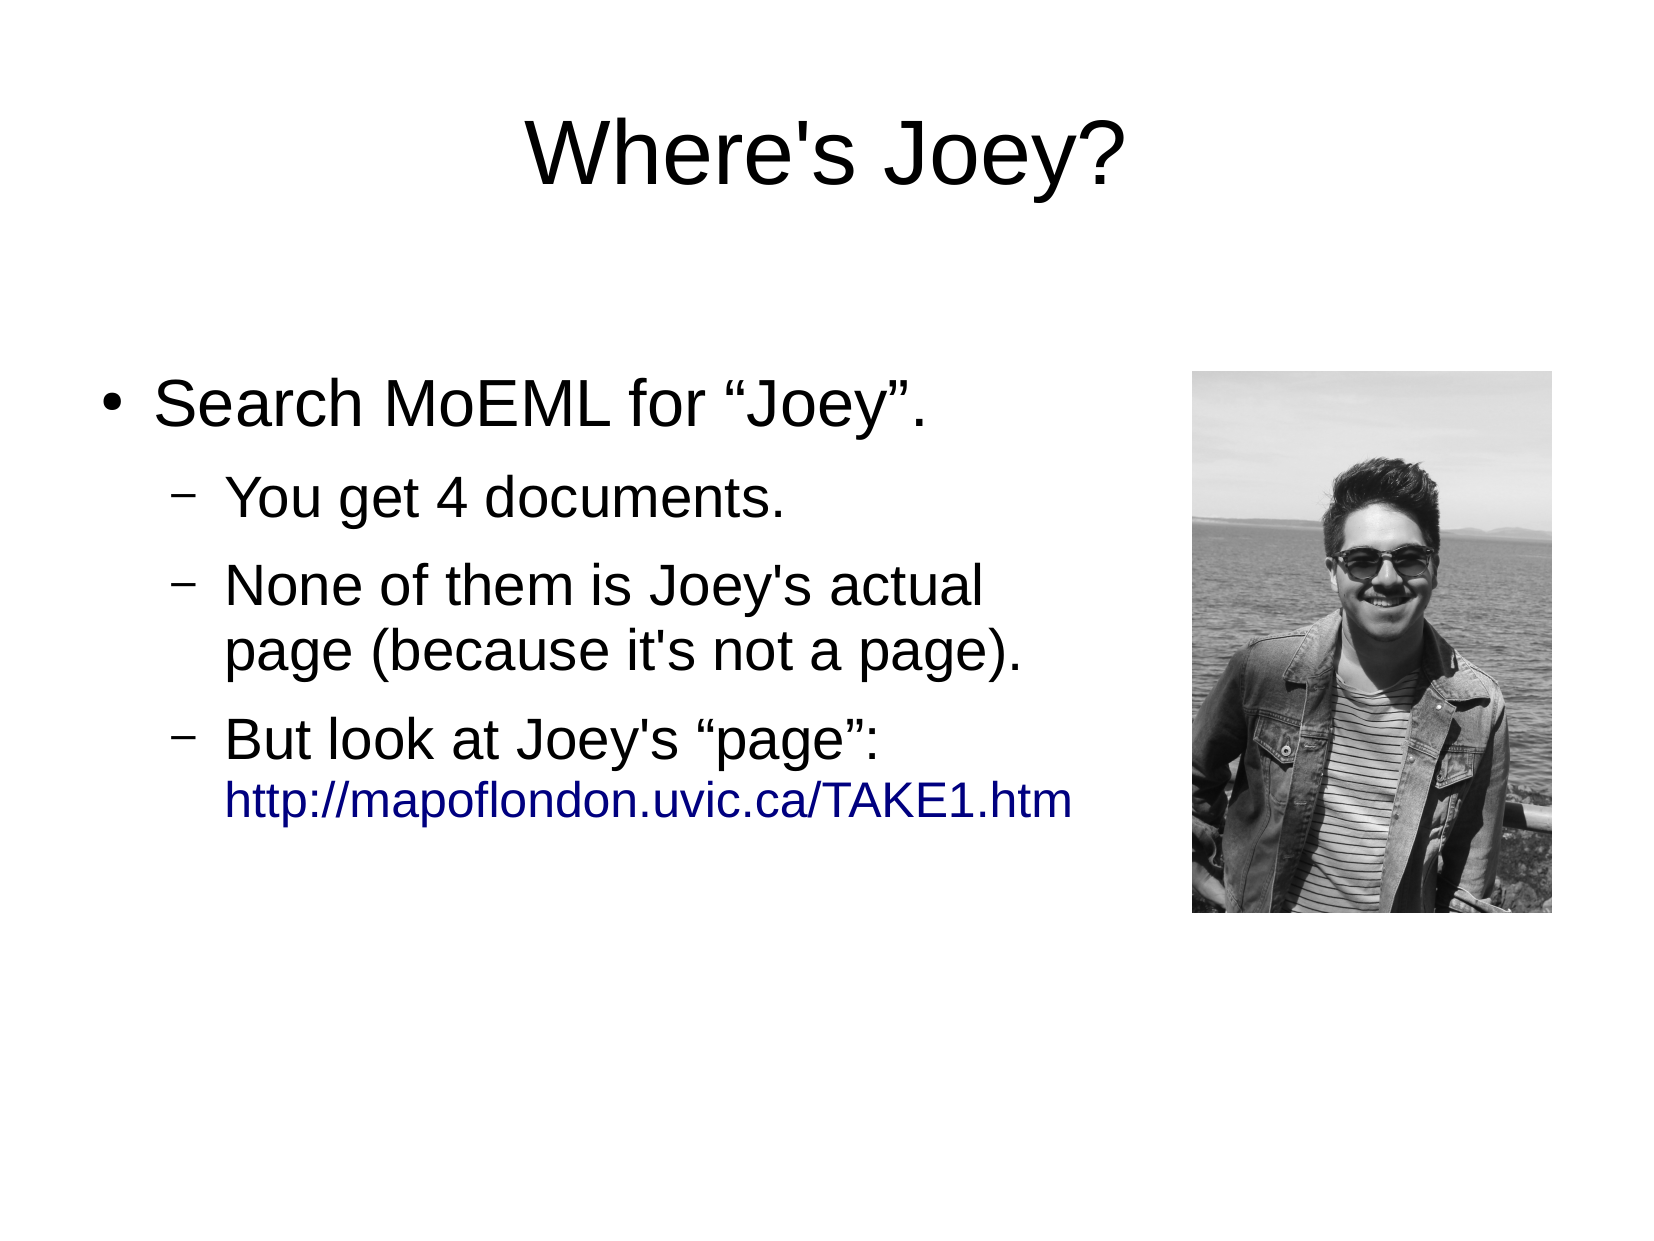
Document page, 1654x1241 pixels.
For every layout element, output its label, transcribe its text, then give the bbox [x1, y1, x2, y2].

title Where's Joey? [82, 49, 1571, 257]
picture [1192, 371, 1552, 913]
list Search MoEML for “Joey”. You get 4 documents. None of them is Joey's actual page (because it's not a page). But look at Joey's “page”:http://mapoflondon.uvic.ca/TAKE1.htm [82, 366, 1087, 1010]
